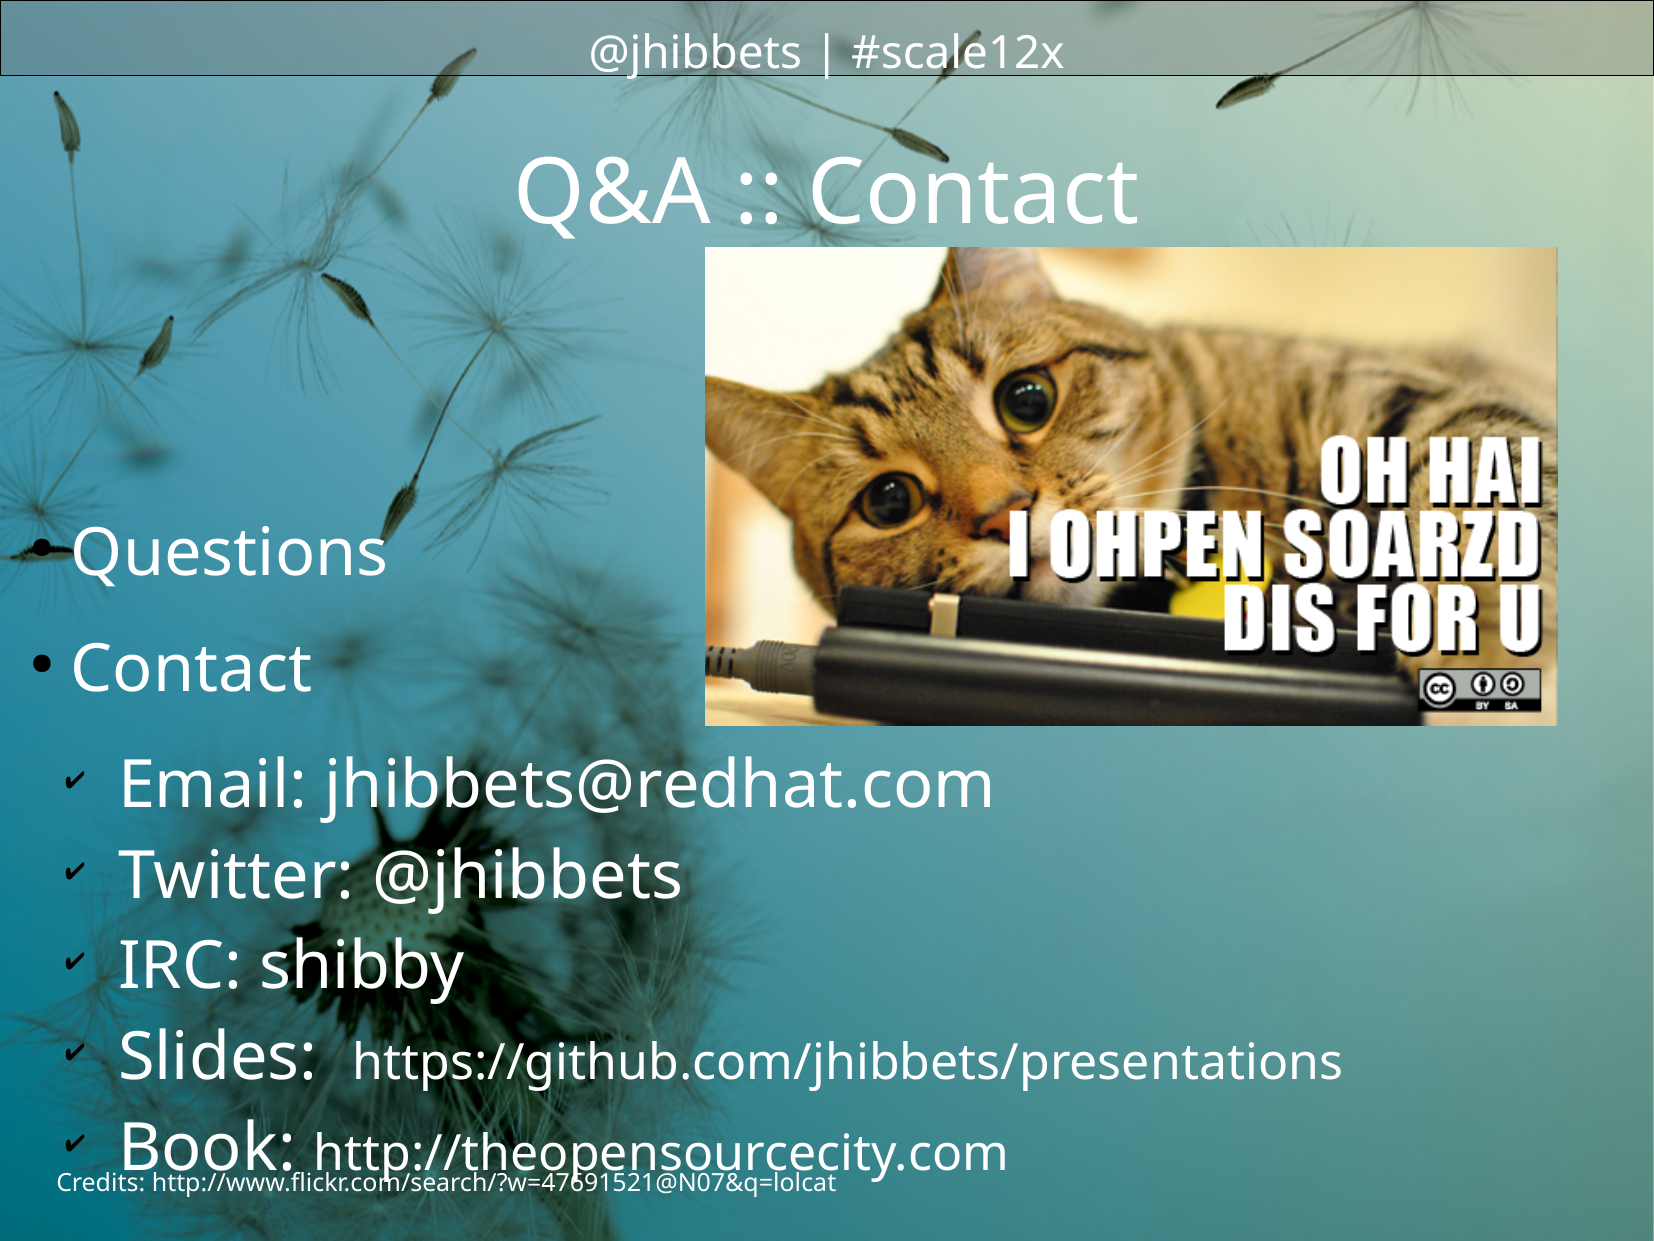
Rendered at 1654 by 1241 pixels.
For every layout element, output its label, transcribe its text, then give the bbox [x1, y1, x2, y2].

subtitle Questions Contact Email: jhibbets@redhat.com Twitter: @jhibbets IRC: shibby Slides: https://github.com/jhibbets/presentations Book: http://theopensourcecity.com [30, 561, 1636, 1134]
text_box Credits: http://www.flickr.com/search/?w=47691521@N07&q=lolcat [41, 1157, 869, 1201]
picture [0, 76, 1654, 1241]
title Q&A :: Contact [82, 84, 1571, 292]
